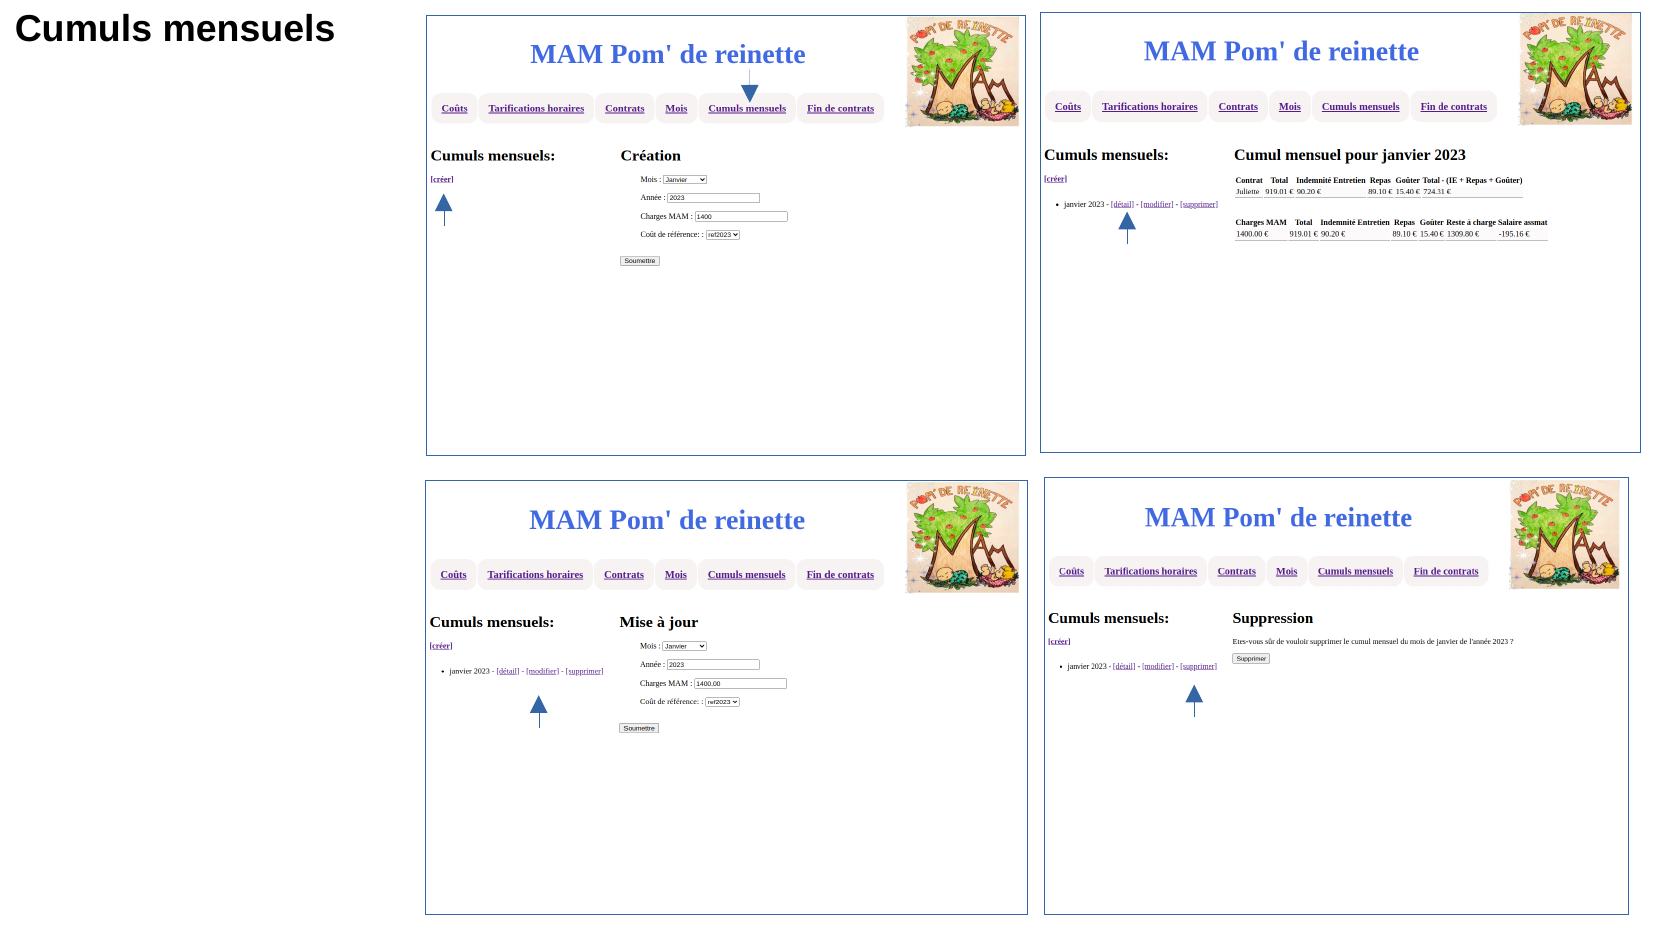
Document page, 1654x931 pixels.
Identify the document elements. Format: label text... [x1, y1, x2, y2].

text_box Cumuls mensuels [0, 0, 371, 62]
picture [1040, 12, 1641, 453]
picture [426, 15, 1026, 456]
picture [425, 480, 1028, 915]
picture [1044, 477, 1629, 915]
